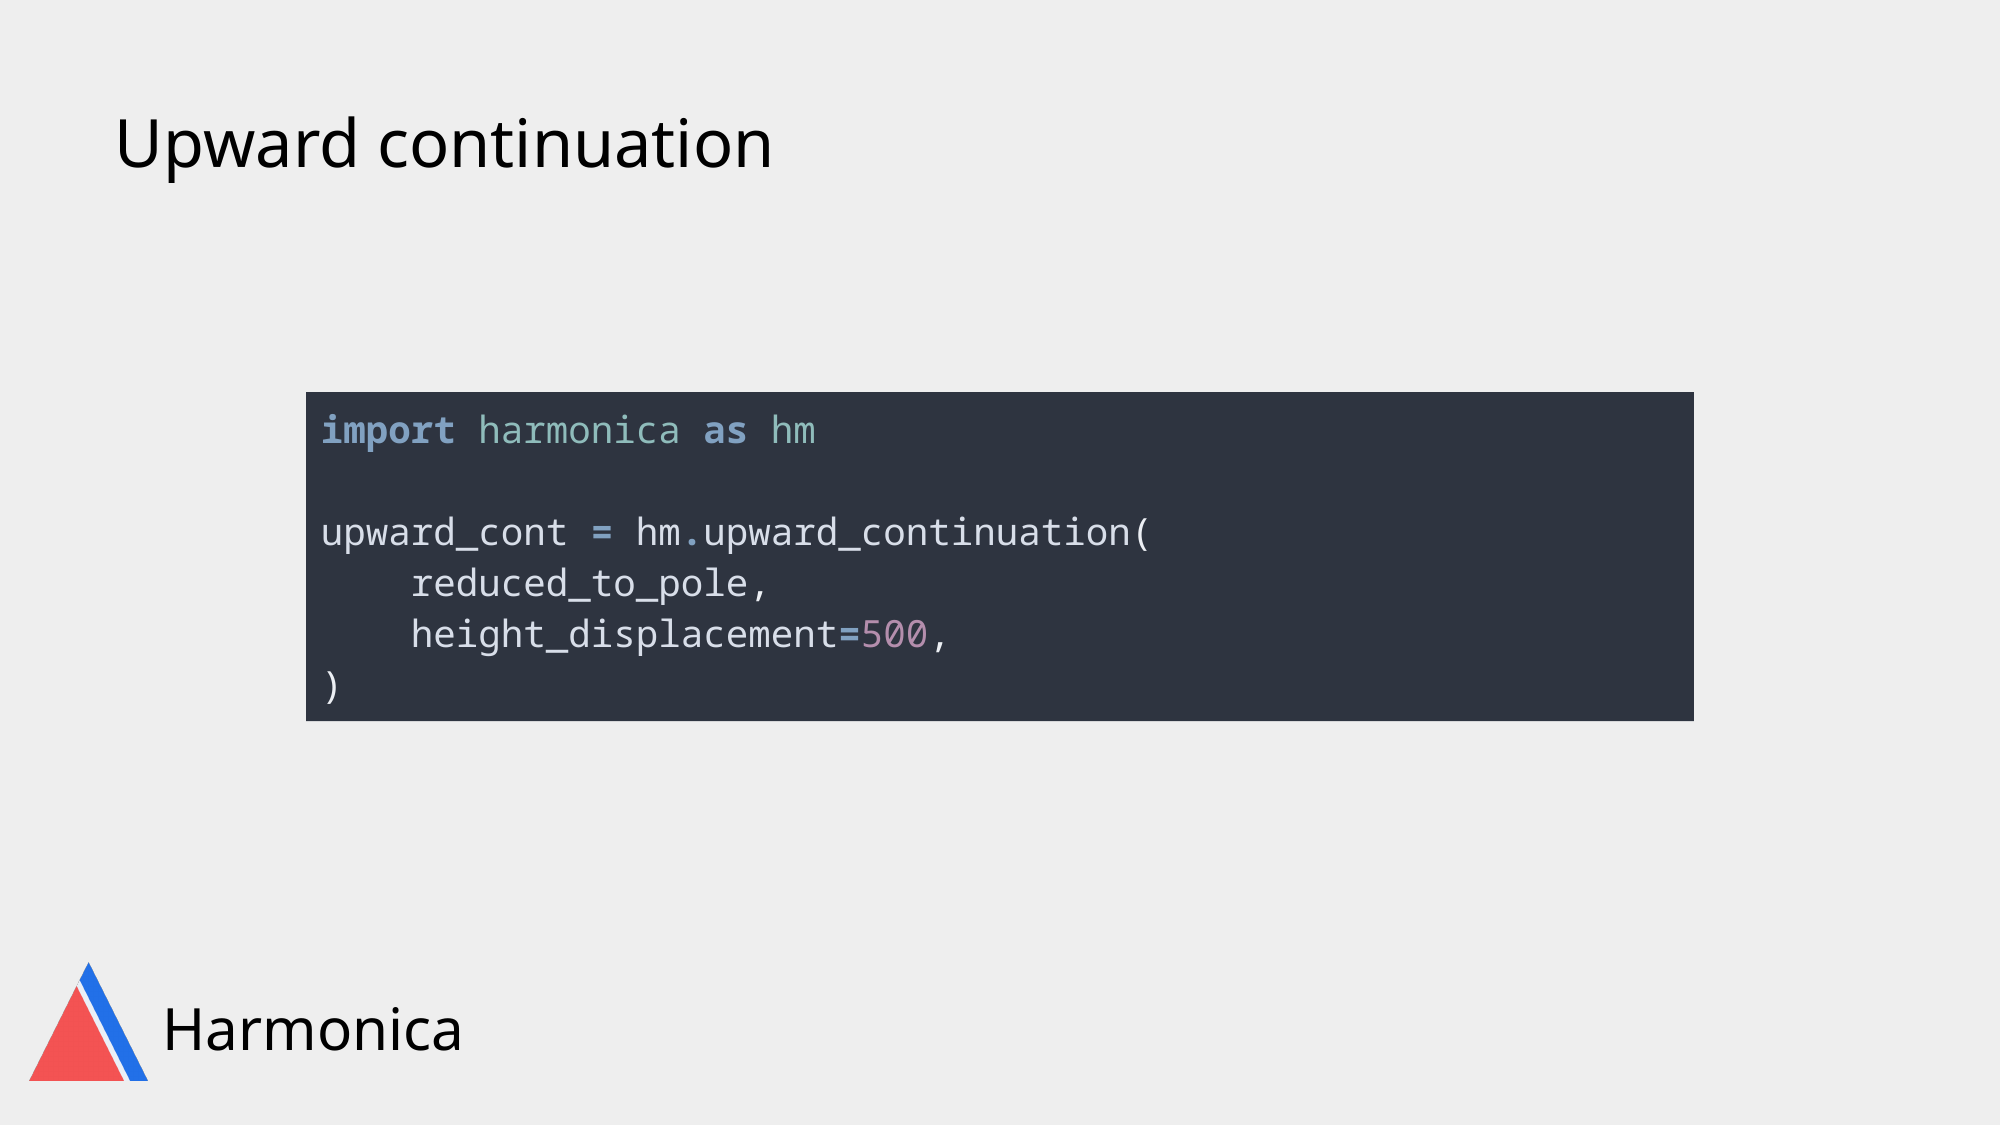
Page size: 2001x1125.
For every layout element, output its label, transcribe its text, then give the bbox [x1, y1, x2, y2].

picture [29, 962, 148, 1081]
text_box Upward continuation [99, 88, 1872, 185]
text_box Harmonica [147, 980, 532, 1093]
text_box import harmonica as hm upward_cont = hm.upward_continuation( reduced_to_pole, height_displacement=500, ) [306, 392, 1694, 722]
